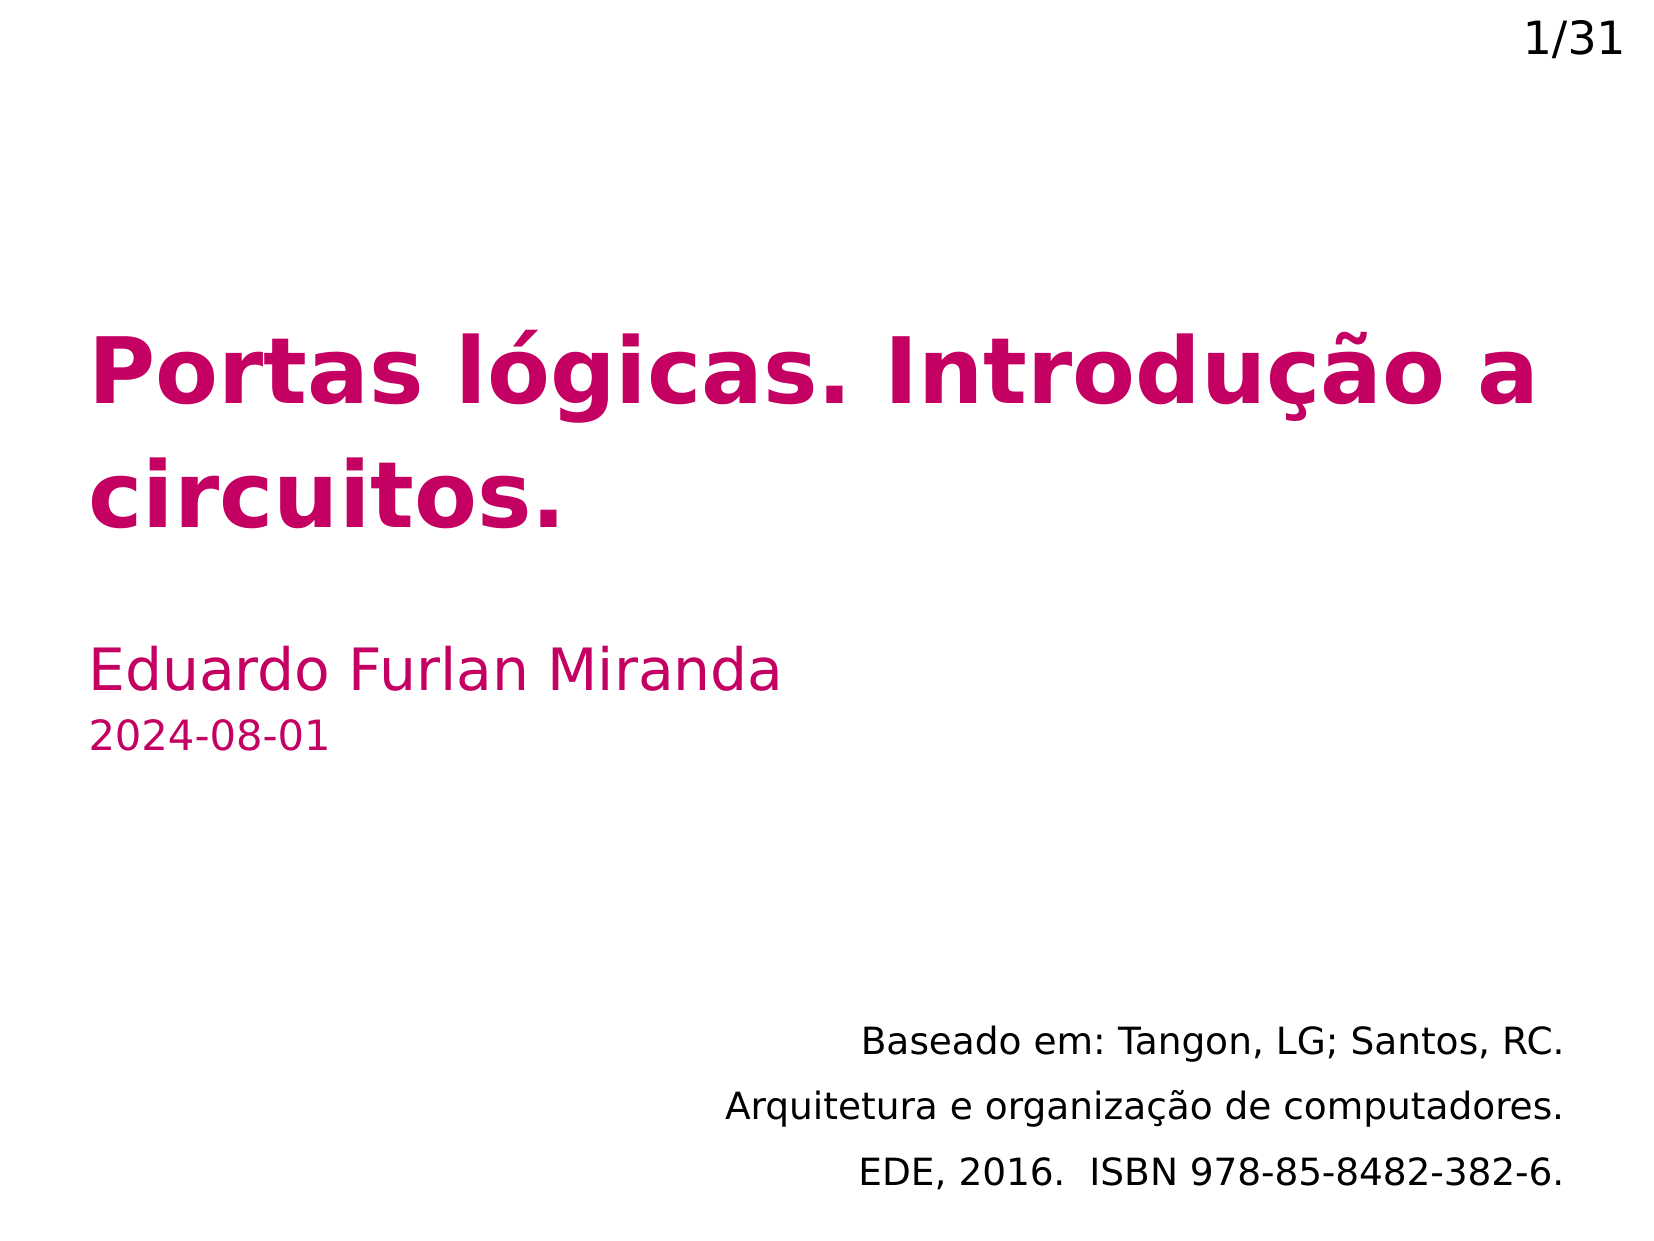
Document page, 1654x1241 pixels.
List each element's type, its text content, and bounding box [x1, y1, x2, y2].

title Portas lógicas. Introdução a circuitos. Eduardo Furlan Miranda 2024-08-01 [88, 29, 1565, 1034]
list Baseado em: Tangon, LG; Santos, RC. Arquitetura e organização de computadores. EDE, 2016. ISBN 978-85-8482-382-6. [708, 998, 1565, 1211]
